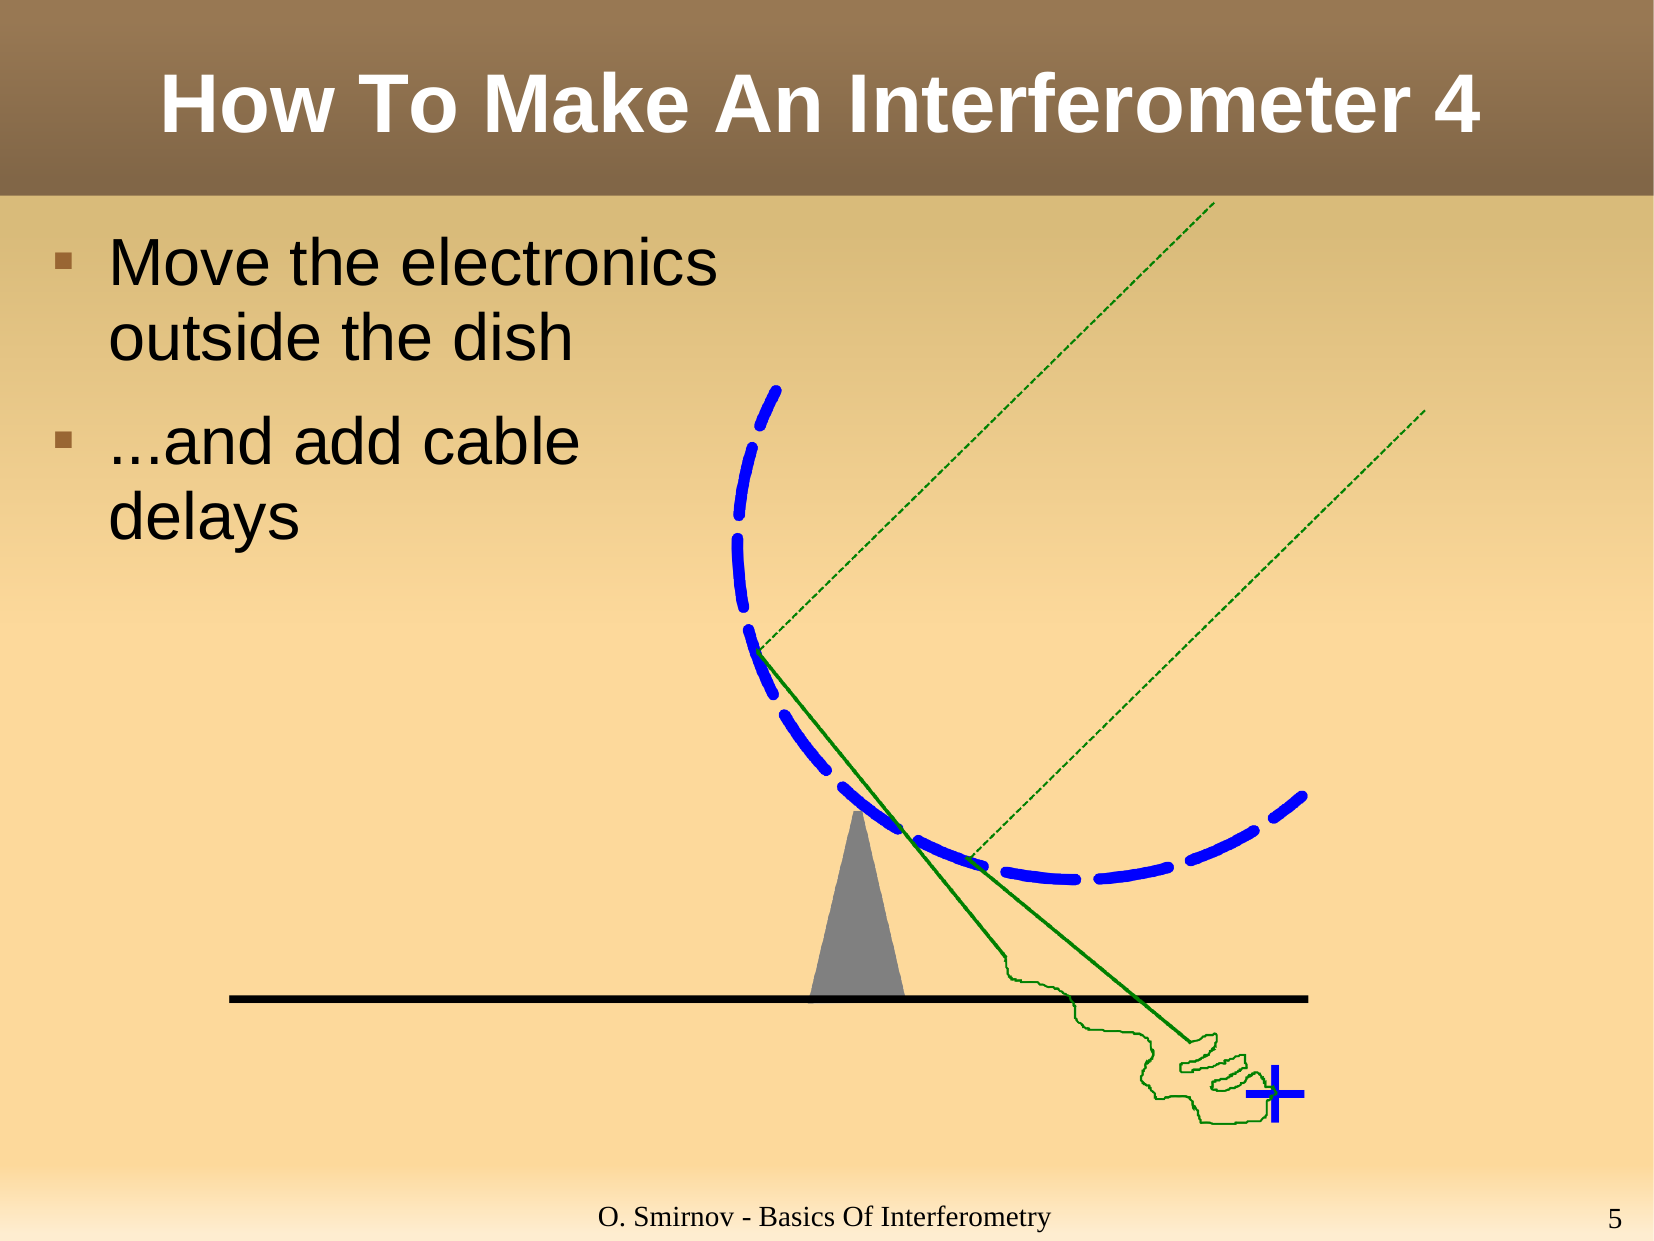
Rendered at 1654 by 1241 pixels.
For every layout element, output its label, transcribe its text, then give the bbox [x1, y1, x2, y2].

picture [0, 0, 1654, 1241]
title How To Make An Interferometer 4 [76, 0, 1565, 208]
list Move the electronics outside the dish ...and add cable delays [37, 225, 751, 826]
